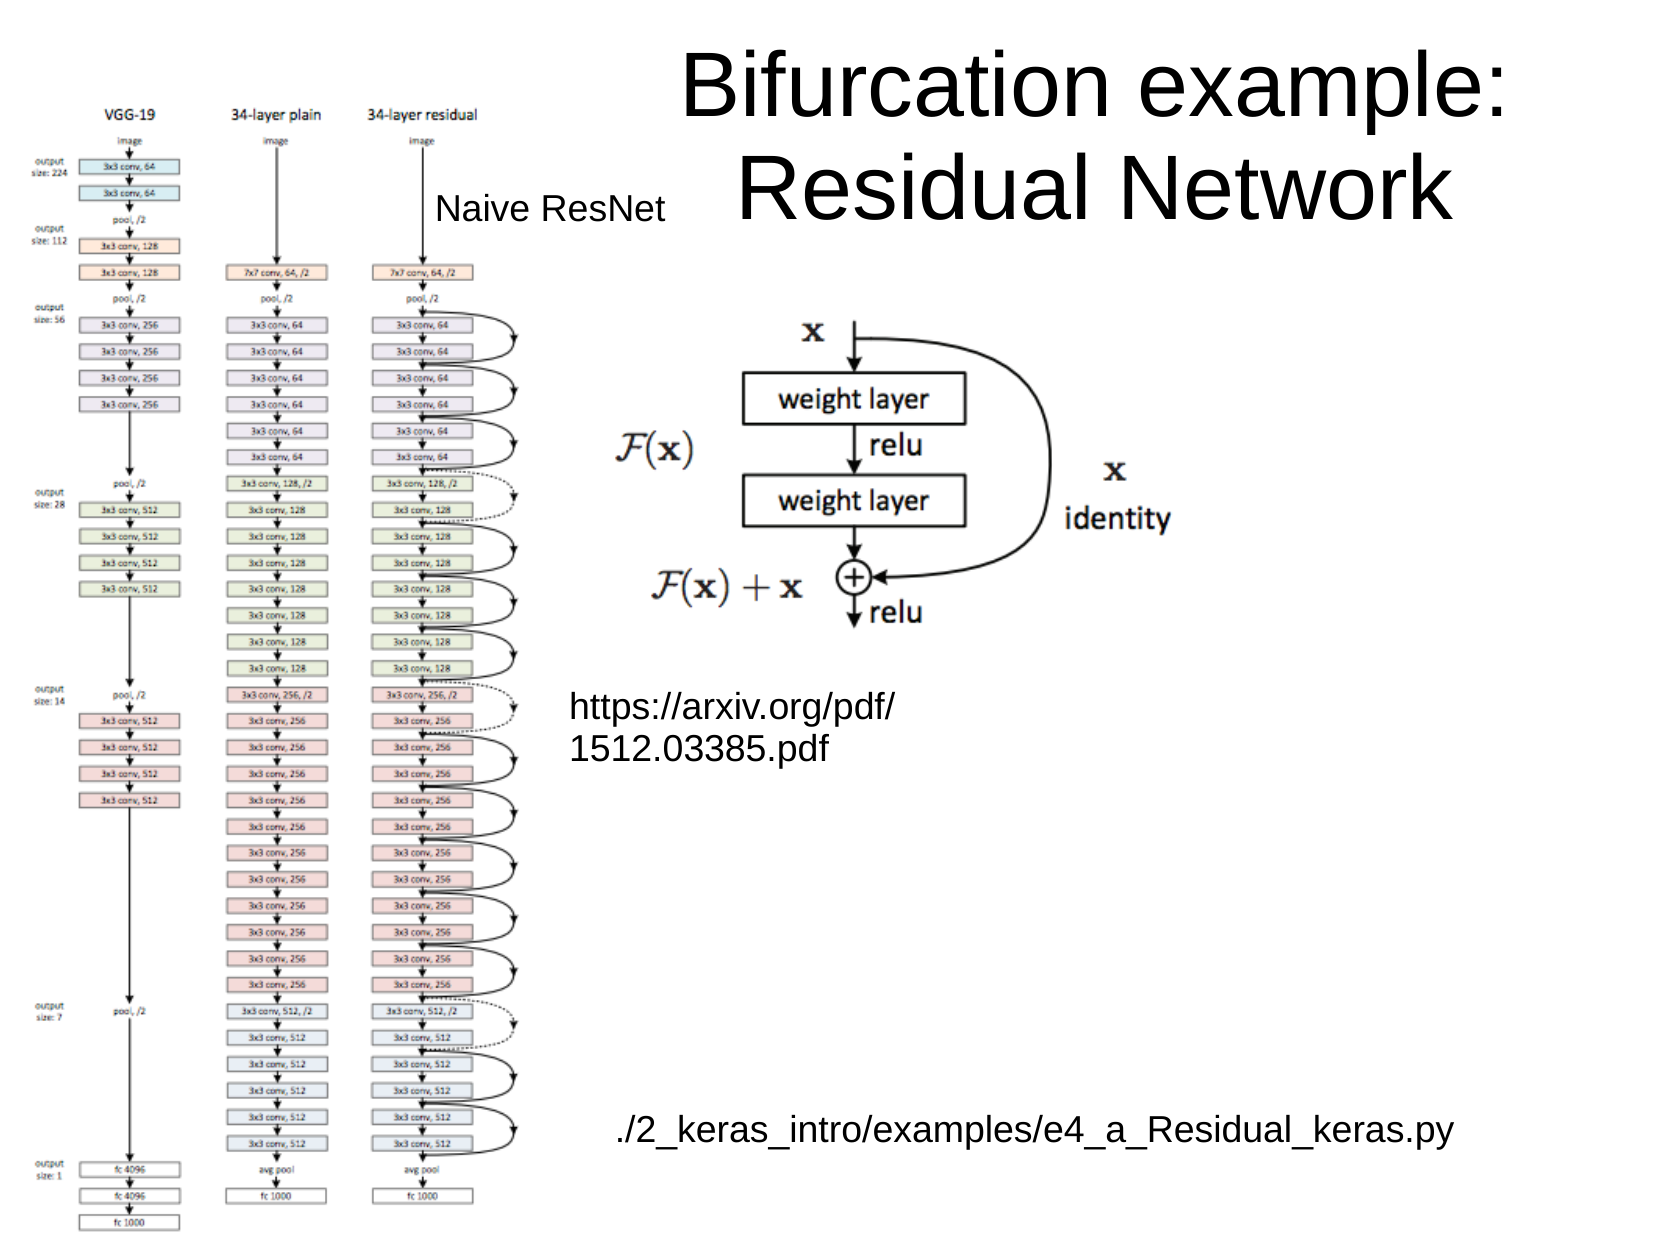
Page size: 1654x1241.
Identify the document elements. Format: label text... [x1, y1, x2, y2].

text_box Naive ResNet [420, 180, 691, 237]
picture [15, 89, 530, 1241]
picture [600, 301, 1188, 646]
title Bifurcation example: Residual Network [570, 2, 1621, 271]
text_box ./2_keras_intro/examples/e4_a_Residual_keras.py [600, 1101, 1531, 1201]
text_box https://arxiv.org/pdf/1512.03385.pdf [554, 678, 1171, 736]
